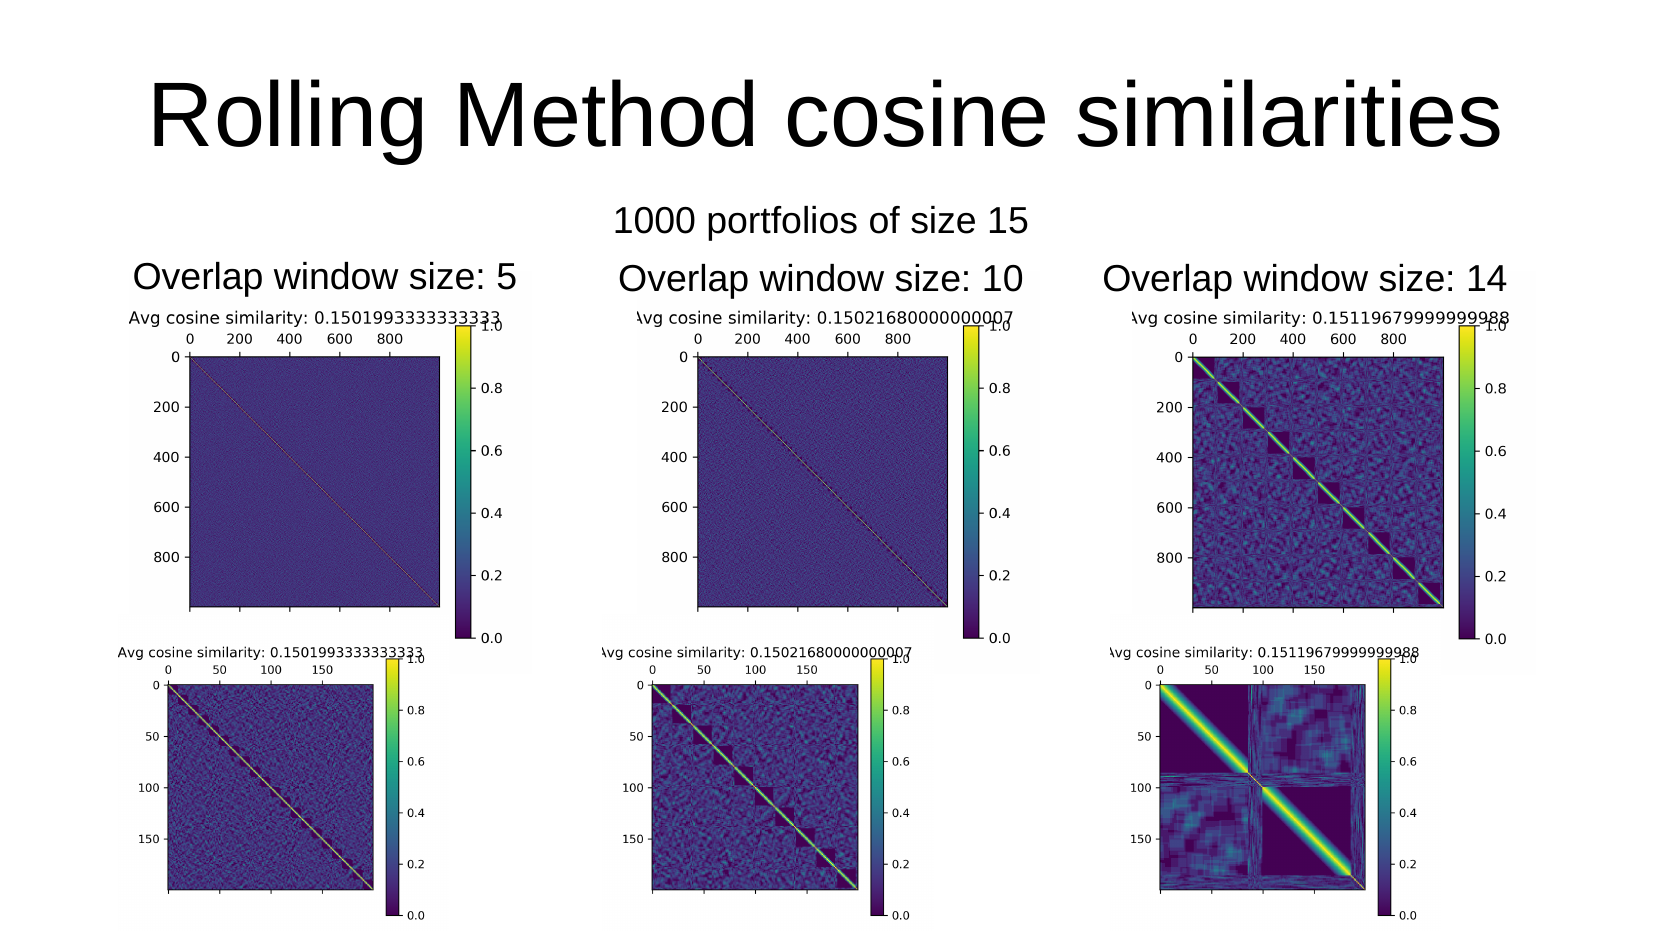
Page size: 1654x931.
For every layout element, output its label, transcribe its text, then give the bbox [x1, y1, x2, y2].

text_box Overlap window size: 5 [23, 248, 626, 305]
text_box Overlap window size: 14 [1003, 250, 1607, 308]
text_box Overlap window size: 10 [519, 250, 1003, 308]
text_box 1000 portfolios of size 15 [165, 192, 1477, 250]
picture [602, 308, 1040, 931]
picture [1110, 308, 1536, 931]
title Rolling Method cosine similarities [82, 37, 1571, 193]
picture [118, 305, 532, 931]
